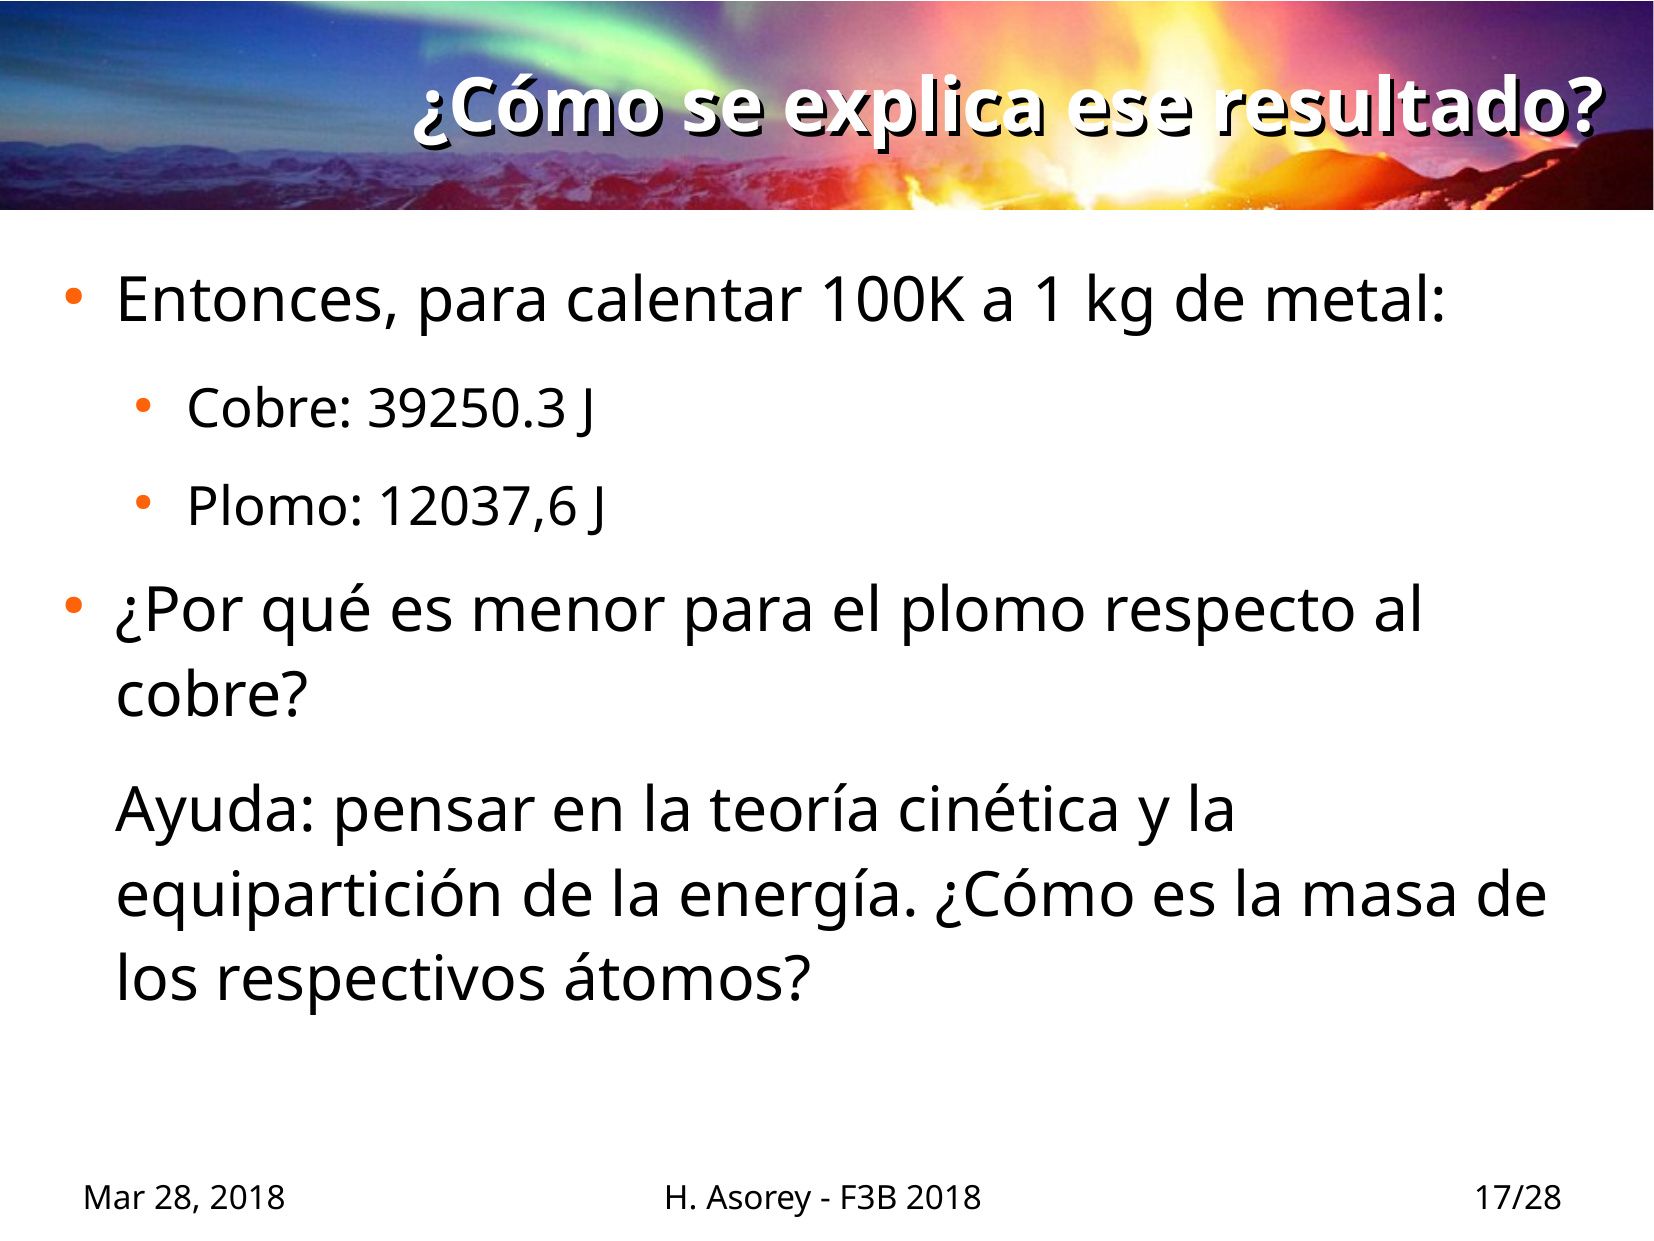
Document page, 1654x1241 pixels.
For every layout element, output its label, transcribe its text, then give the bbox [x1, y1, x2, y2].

picture [0, 1, 1654, 210]
list Entonces, para calentar 100K a 1 kg de metal: Cobre: 39250.3 J Plomo: 12037,6 J ¿Por qué es menor para el plomo respecto al cobre? Ayuda: pensar en la teoría cinética y la equipartición de la energía. ¿Cómo es la masa de los respectivos átomos? [45, 255, 1606, 1156]
title ¿Cómo se explica ese resultado? [45, 15, 1606, 191]
